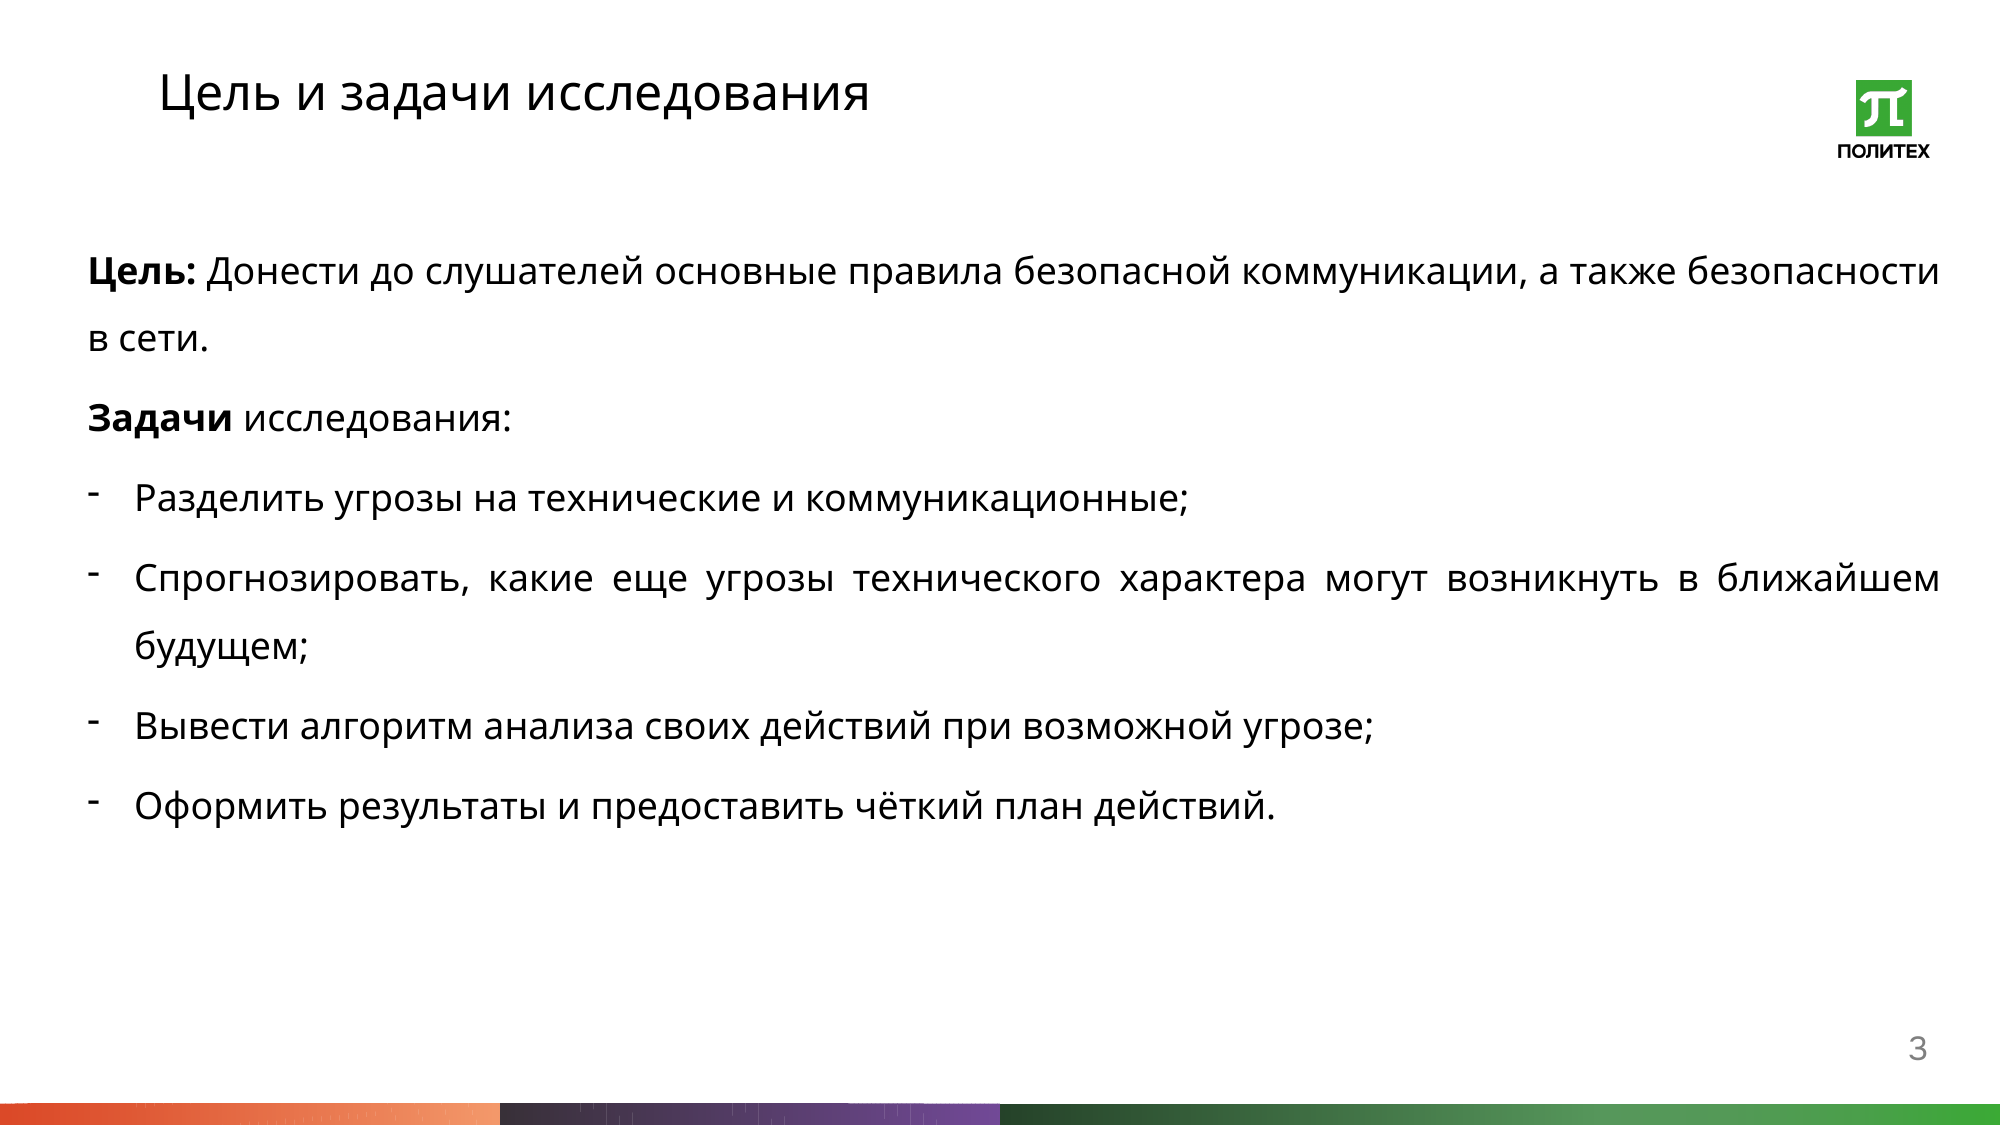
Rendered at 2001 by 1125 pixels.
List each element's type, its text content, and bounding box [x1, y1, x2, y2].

picture [1838, 80, 1930, 158]
text_box Цель: Донести до слушателей основные правила безопасной коммуникации, а также безопасности в сети. Задачи исследования: Разделить угрозы на технические и коммуникационные; Спрогнозировать, какие еще угрозы технического характера могут возникнуть в ближайшем будущем; Вывести алгоритм анализа своих действий при возможной угрозе; Оформить результаты и предоставить чёткий план действий. [72, 159, 1958, 835]
title Цель и задачи исследования [130, 60, 1612, 159]
slide_number <number> [1493, 1018, 1944, 1079]
